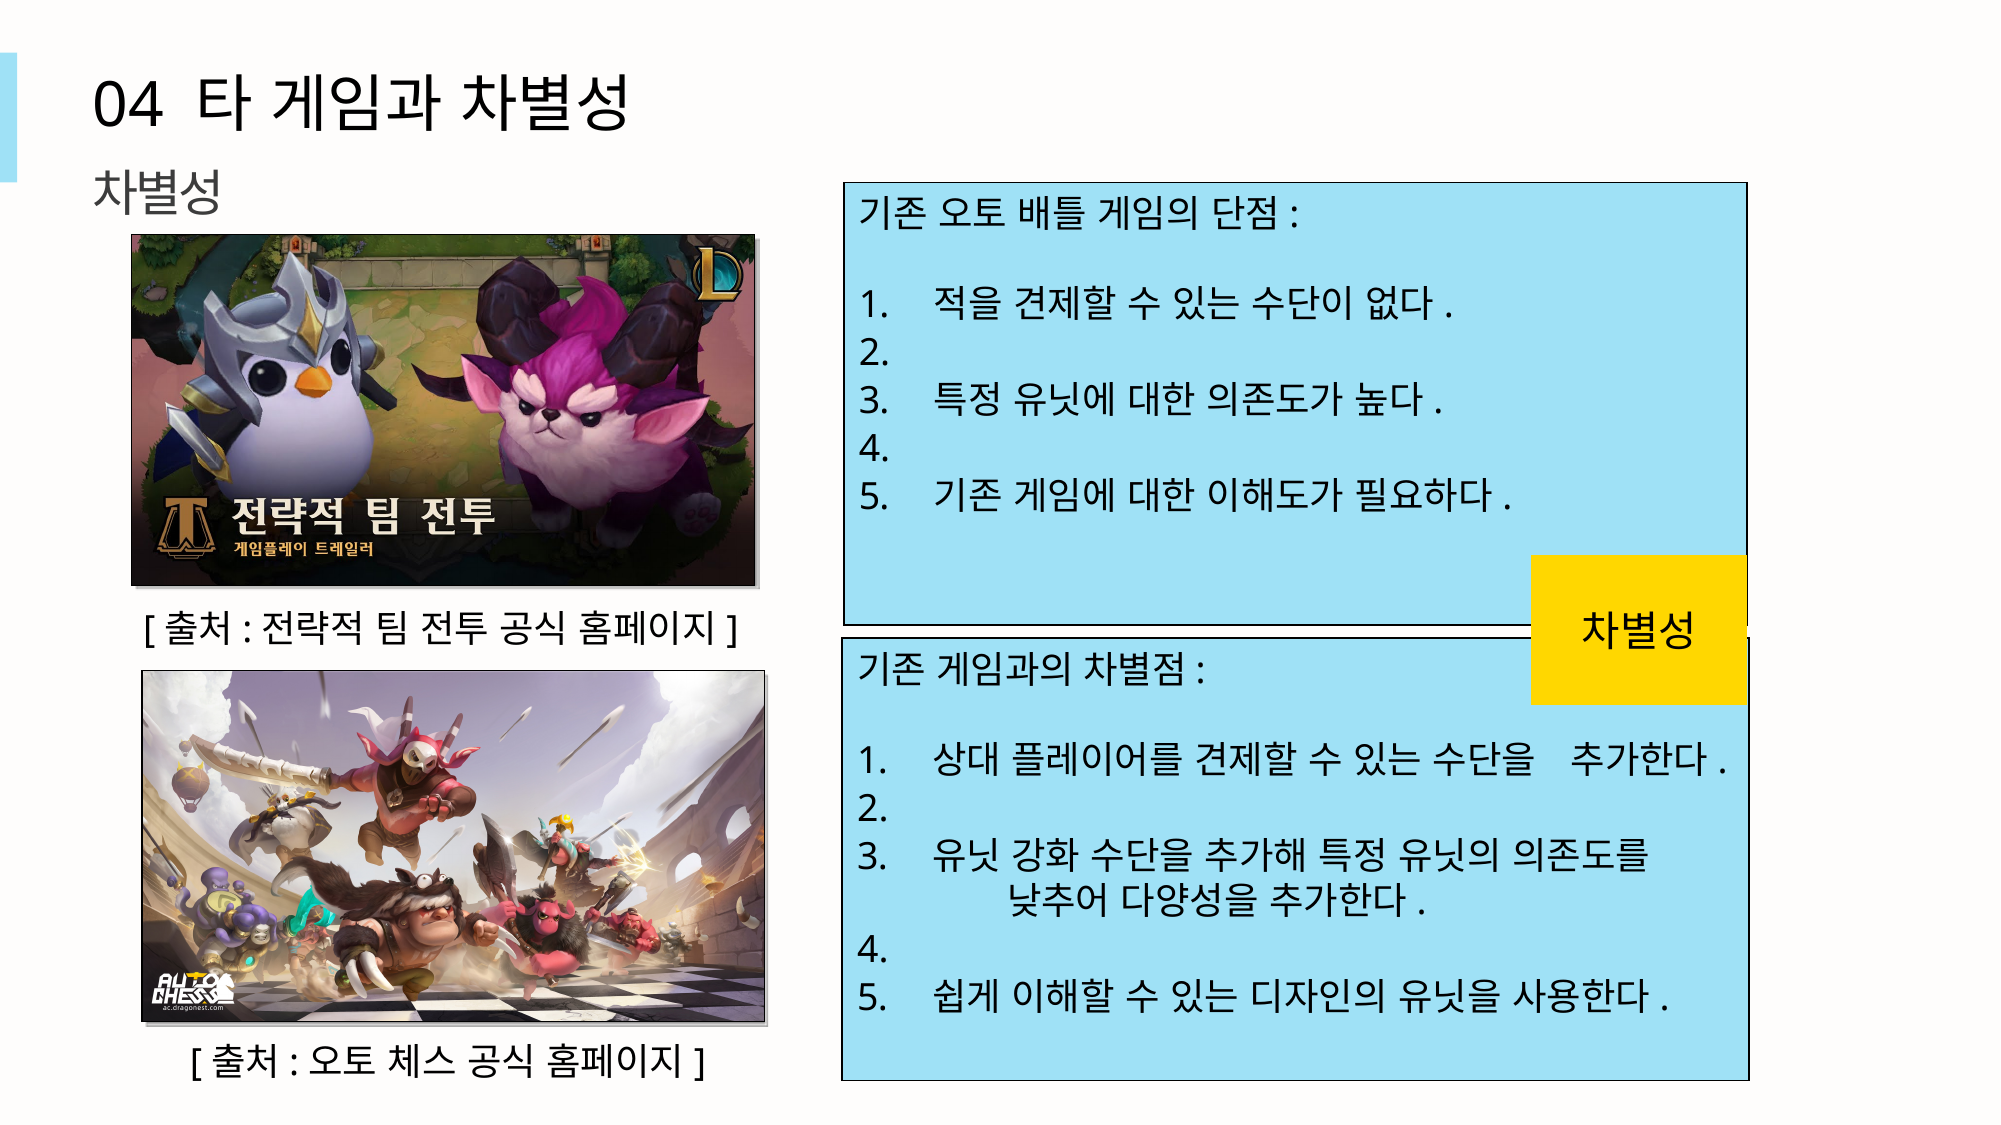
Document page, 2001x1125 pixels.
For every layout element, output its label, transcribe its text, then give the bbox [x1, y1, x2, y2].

text_box [출처:오토 체스 공식 홈페이지] [175, 1030, 732, 1092]
text_box 기존 게임과의 차별점: 상대 플레이어를 견제할 수 있는 수단을 추가한다. 유닛 강화 수단을 추가해 특정 유닛의 의존도를 낮추어 다양성을 추가한다. 쉽게 이해할 수 있는 디자인의 유닛을 사용한다. [842, 638, 1749, 1081]
picture [142, 671, 764, 1021]
text_box 04 타 게임과 차별성 [77, 56, 692, 148]
text_box 차별성 [1531, 555, 1747, 705]
text_box 차별성 [77, 153, 250, 230]
picture [132, 235, 754, 585]
text_box 기존 오토 배틀 게임의 단점: 적을 견제할 수 있는 수단이 없다. 특정 유닛에 대한 의존도가 높다. 기존 게임에 대한 이해도가 필요하다. [844, 182, 1747, 625]
text_box [출처:전략적 팀 전투 공식 홈페이지] [128, 597, 774, 659]
text_box [0, 53, 17, 182]
